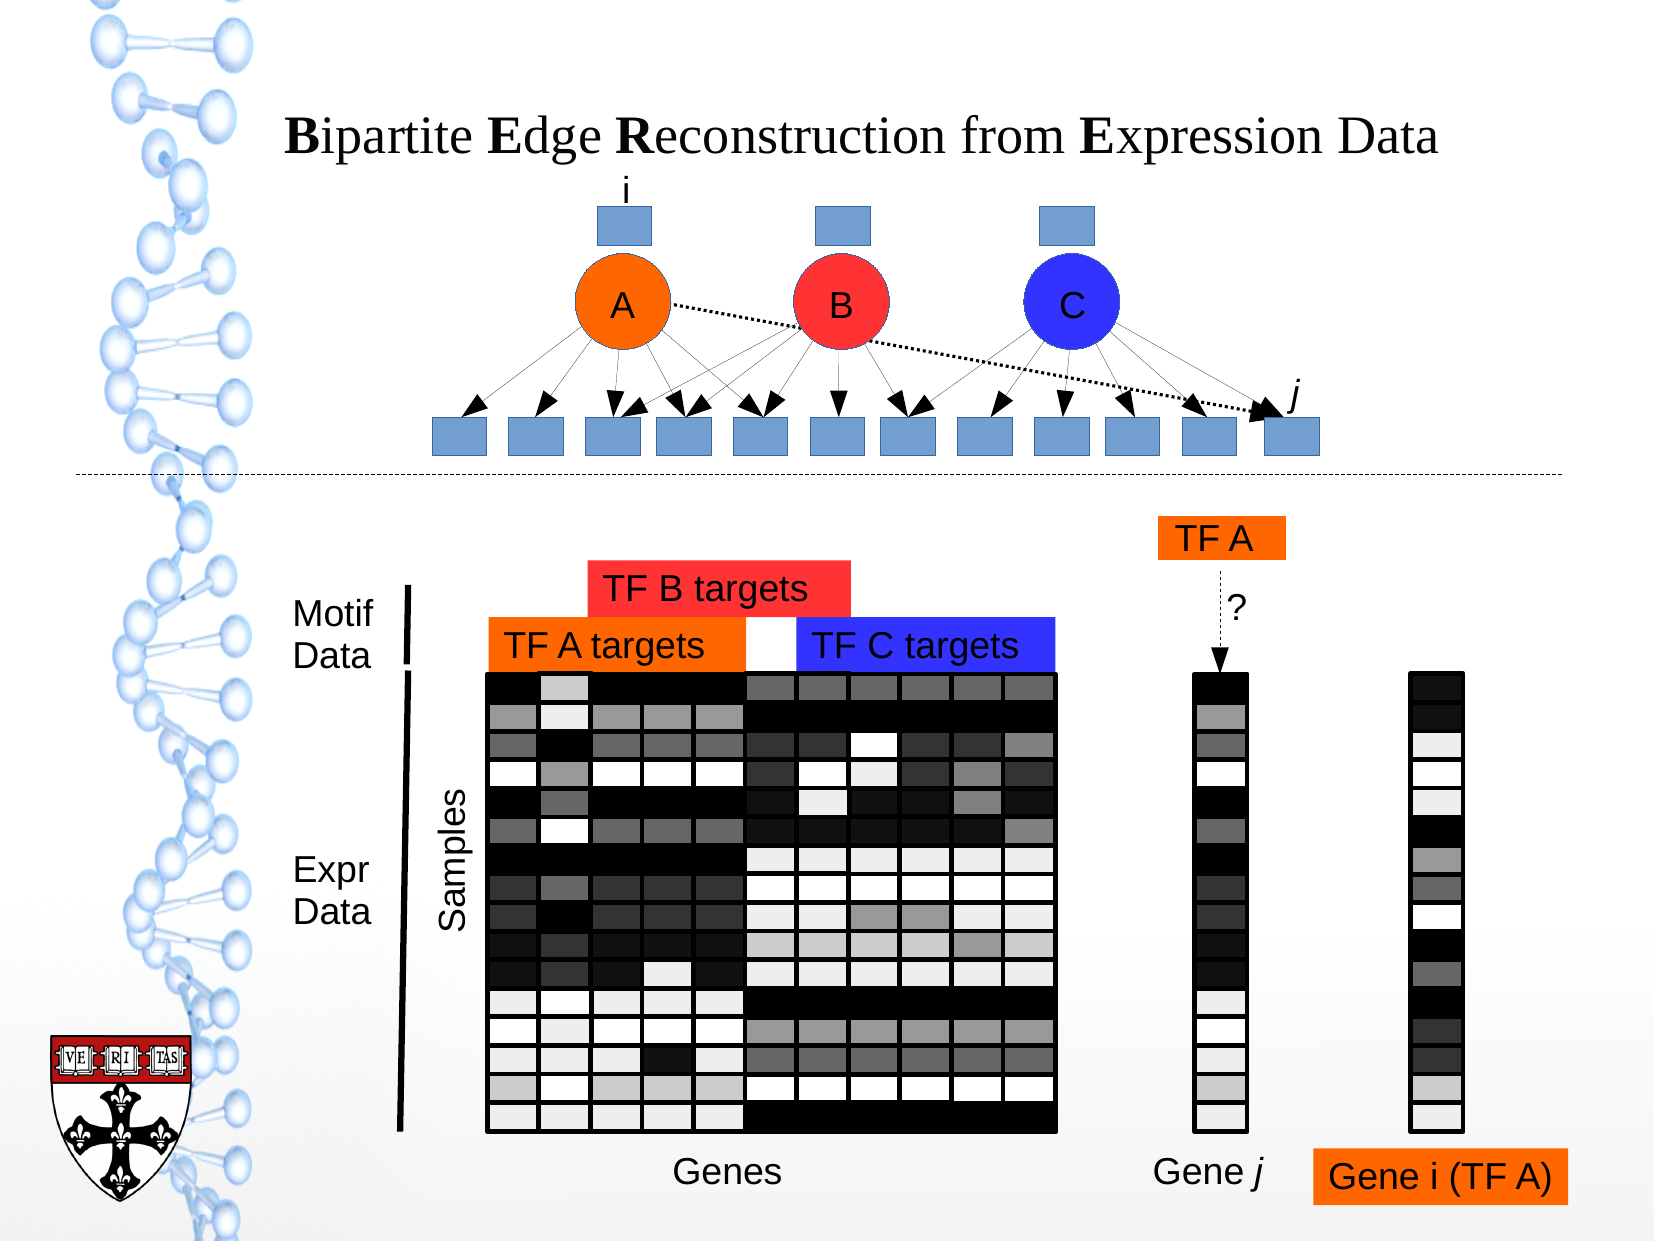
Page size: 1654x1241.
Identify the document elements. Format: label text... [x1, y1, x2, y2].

text_box Motif Data [277, 584, 401, 744]
text_box [585, 417, 641, 456]
text_box TF C targets [796, 617, 1056, 673]
text_box Gene j [1137, 1143, 1308, 1200]
text_box TF A targets [488, 617, 747, 673]
text_box [1410, 673, 1464, 1132]
text_box A [595, 277, 651, 334]
text_box [487, 673, 1056, 1132]
title Bipartite Edge Reconstruction from Expression Data [118, 31, 1607, 239]
text_box ? [1211, 579, 1263, 637]
text_box Genes [657, 1143, 828, 1200]
text_box [432, 417, 487, 456]
text_box Gene i (TF A) [1313, 1148, 1569, 1206]
picture [0, 0, 1654, 1241]
text_box [597, 206, 652, 246]
text_box [575, 253, 671, 350]
text_box TF B targets [587, 560, 851, 618]
text_box [1034, 417, 1090, 456]
text_box [656, 417, 712, 456]
text_box [880, 417, 936, 456]
text_box B [814, 277, 869, 334]
text_box [1182, 417, 1237, 456]
text_box Samples [423, 773, 487, 949]
text_box [1264, 417, 1320, 456]
text_box TF A [1159, 510, 1302, 567]
text_box i [607, 162, 646, 219]
text_box Expr Data [277, 841, 401, 1000]
text_box [733, 417, 788, 456]
text_box j [1276, 364, 1315, 422]
text_box [1039, 206, 1095, 246]
text_box [1023, 253, 1120, 350]
text_box [1105, 417, 1160, 456]
text_box C [1044, 277, 1102, 334]
text_box [1194, 673, 1248, 1132]
text_box [508, 417, 564, 456]
text_box [810, 417, 865, 456]
text_box [793, 253, 890, 350]
text_box [815, 206, 871, 246]
text_box [957, 417, 1013, 456]
